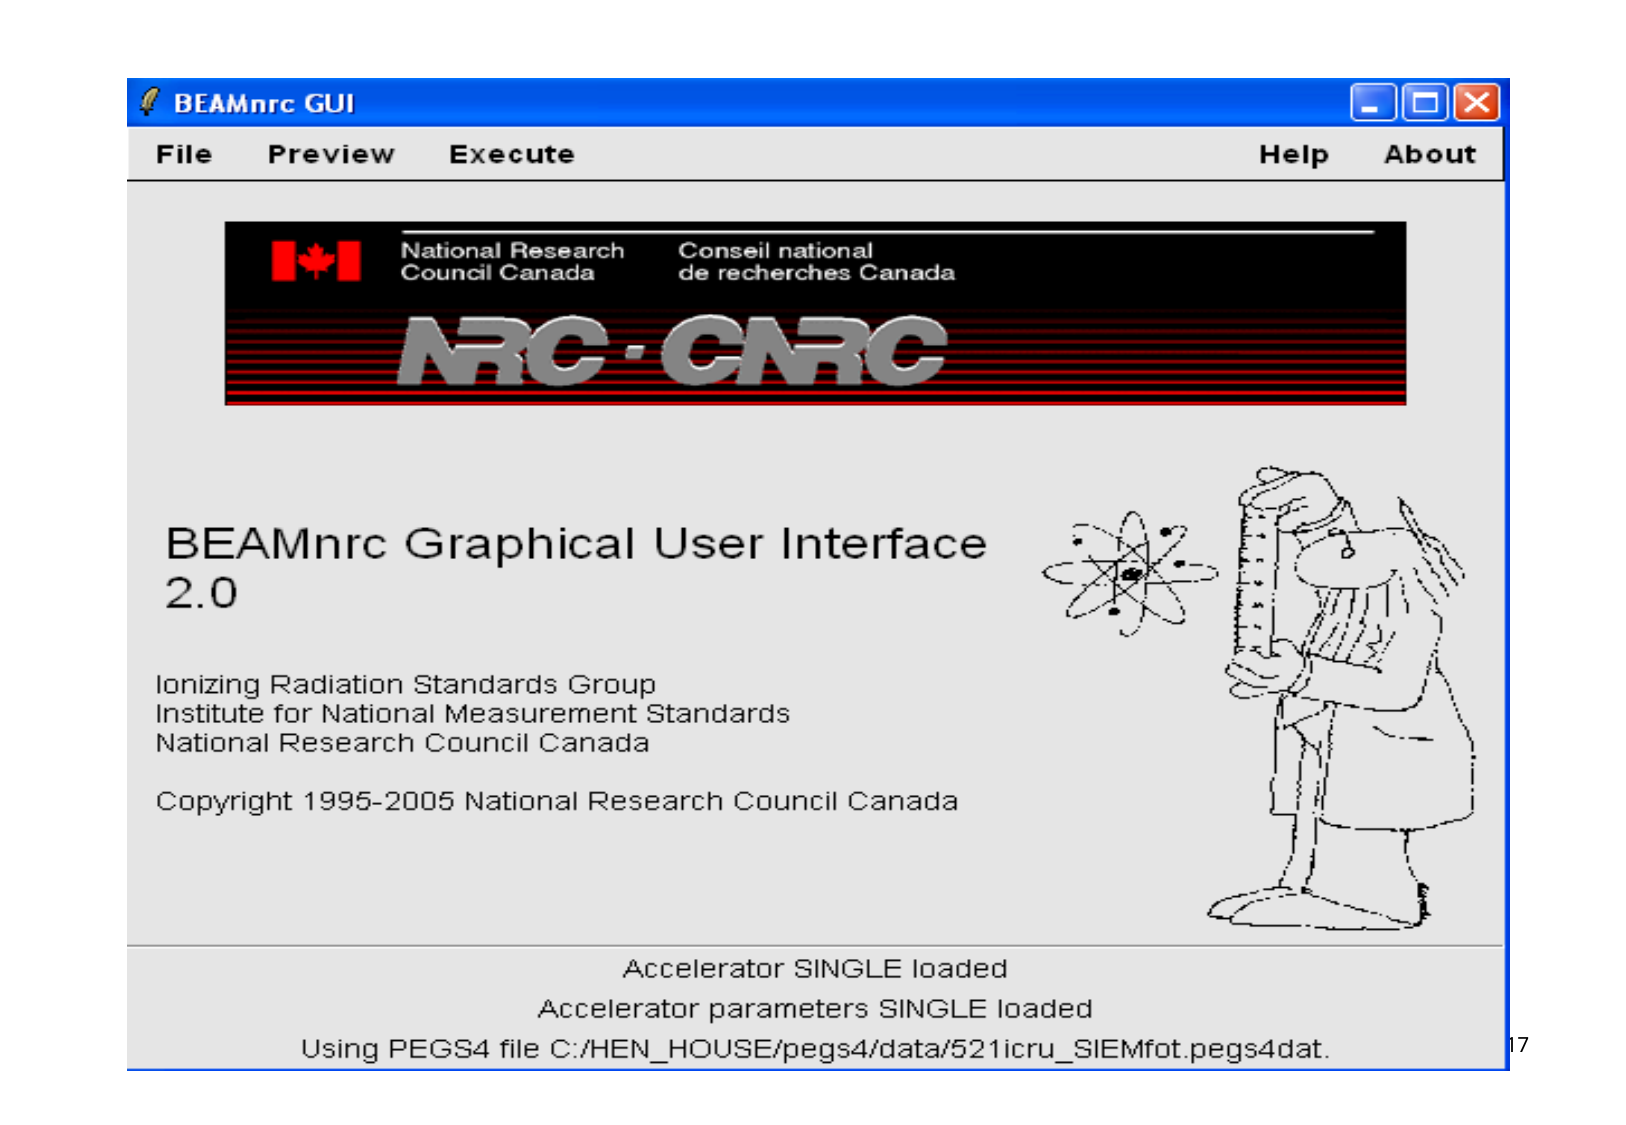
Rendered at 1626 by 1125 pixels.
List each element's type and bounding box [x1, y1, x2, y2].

picture [127, 78, 1510, 1071]
